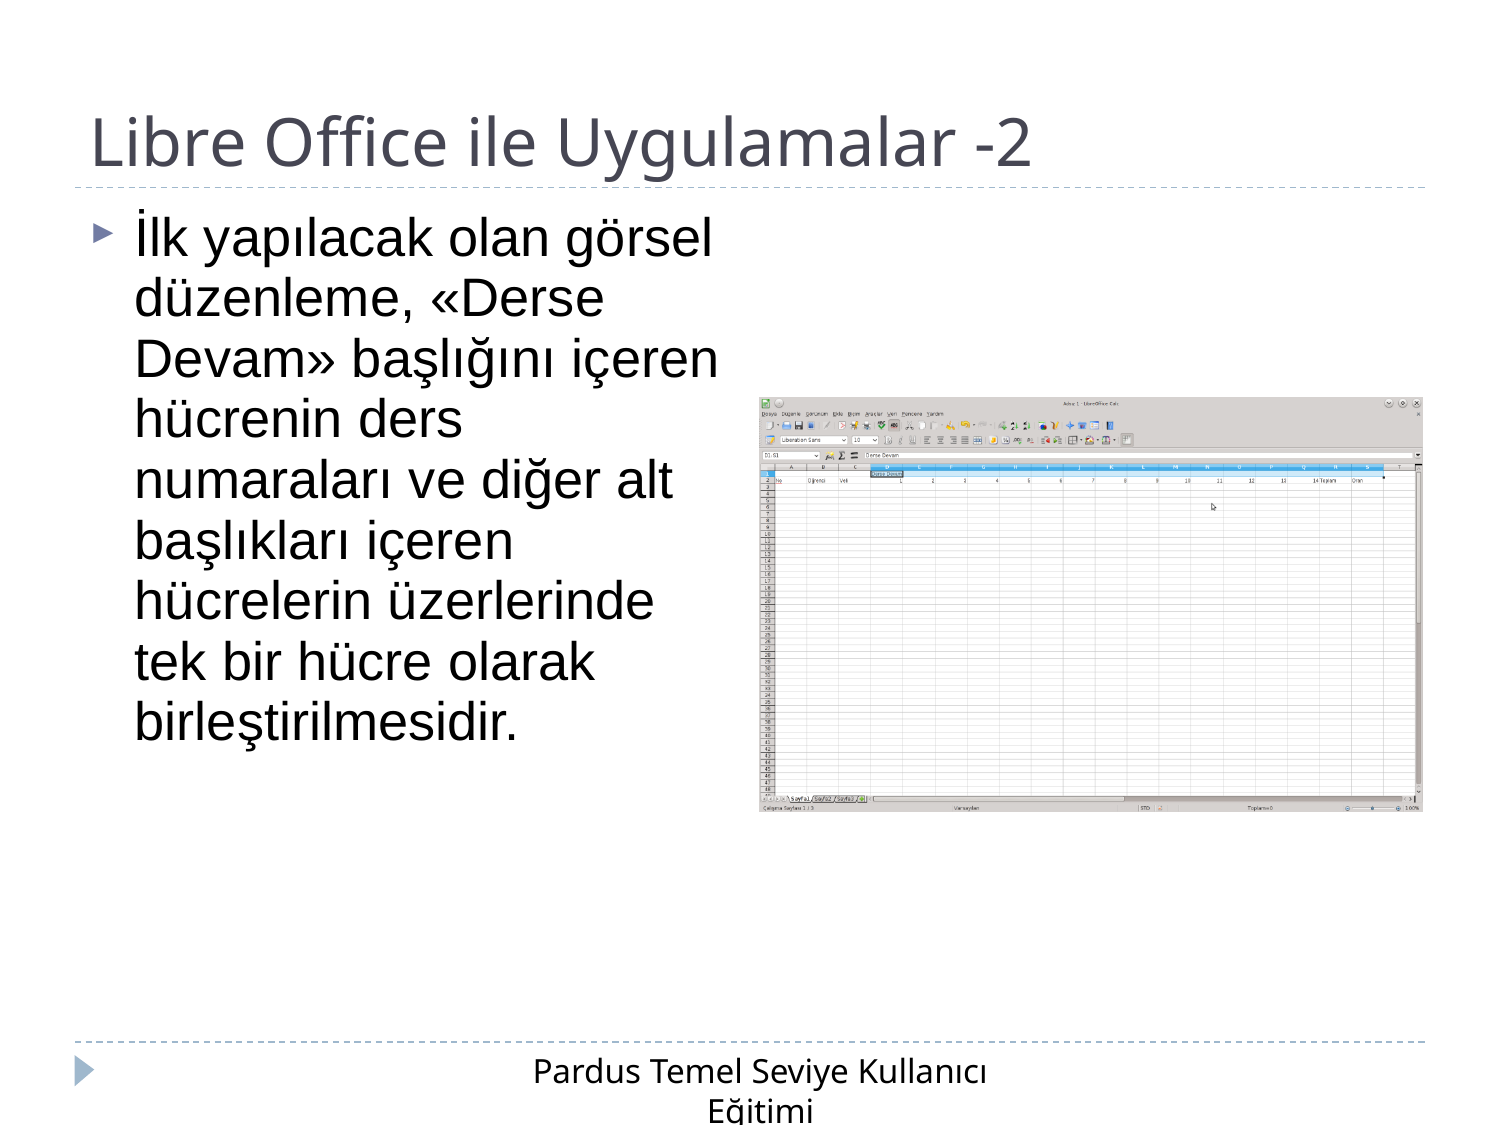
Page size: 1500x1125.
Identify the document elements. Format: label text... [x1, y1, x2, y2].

title Libre Office ile Uygulamalar -2 [75, 37, 1425, 188]
picture [759, 397, 1423, 812]
list İlk yapılacak olan görsel düzenleme, «Derse Devam» başlığını içeren hücrenin ders numaraları ve diğer alt başlıkları içeren hücrelerin üzerlerinde tek bir hücre olarak birleştirilmesidir. [75, 200, 738, 1010]
